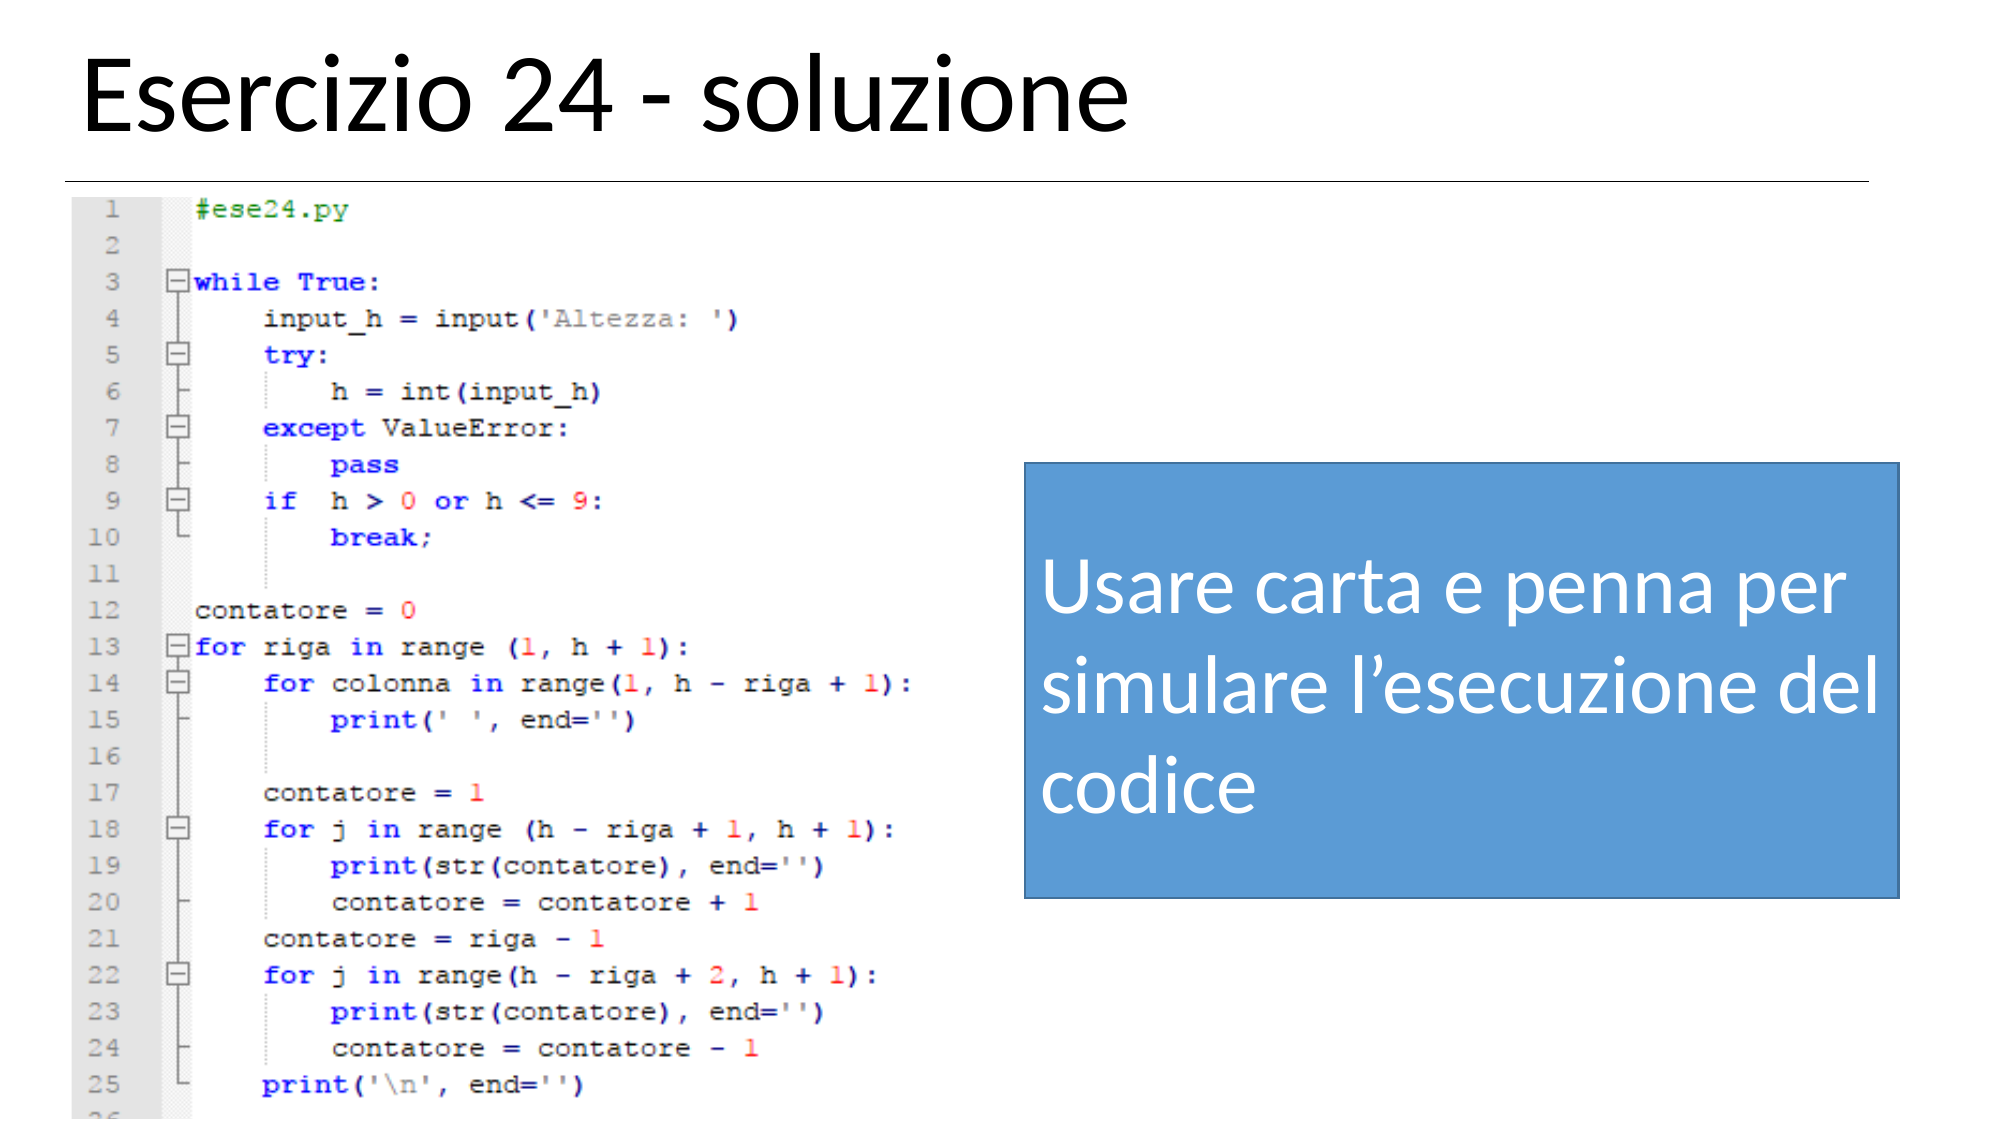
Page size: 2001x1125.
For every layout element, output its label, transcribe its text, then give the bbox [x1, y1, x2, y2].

text_box Usare carta e penna per simulare l’esecuzione del codice [1025, 463, 1899, 898]
picture [71, 197, 1026, 1119]
text_box Esercizio 24 - soluzione [64, 26, 1899, 184]
